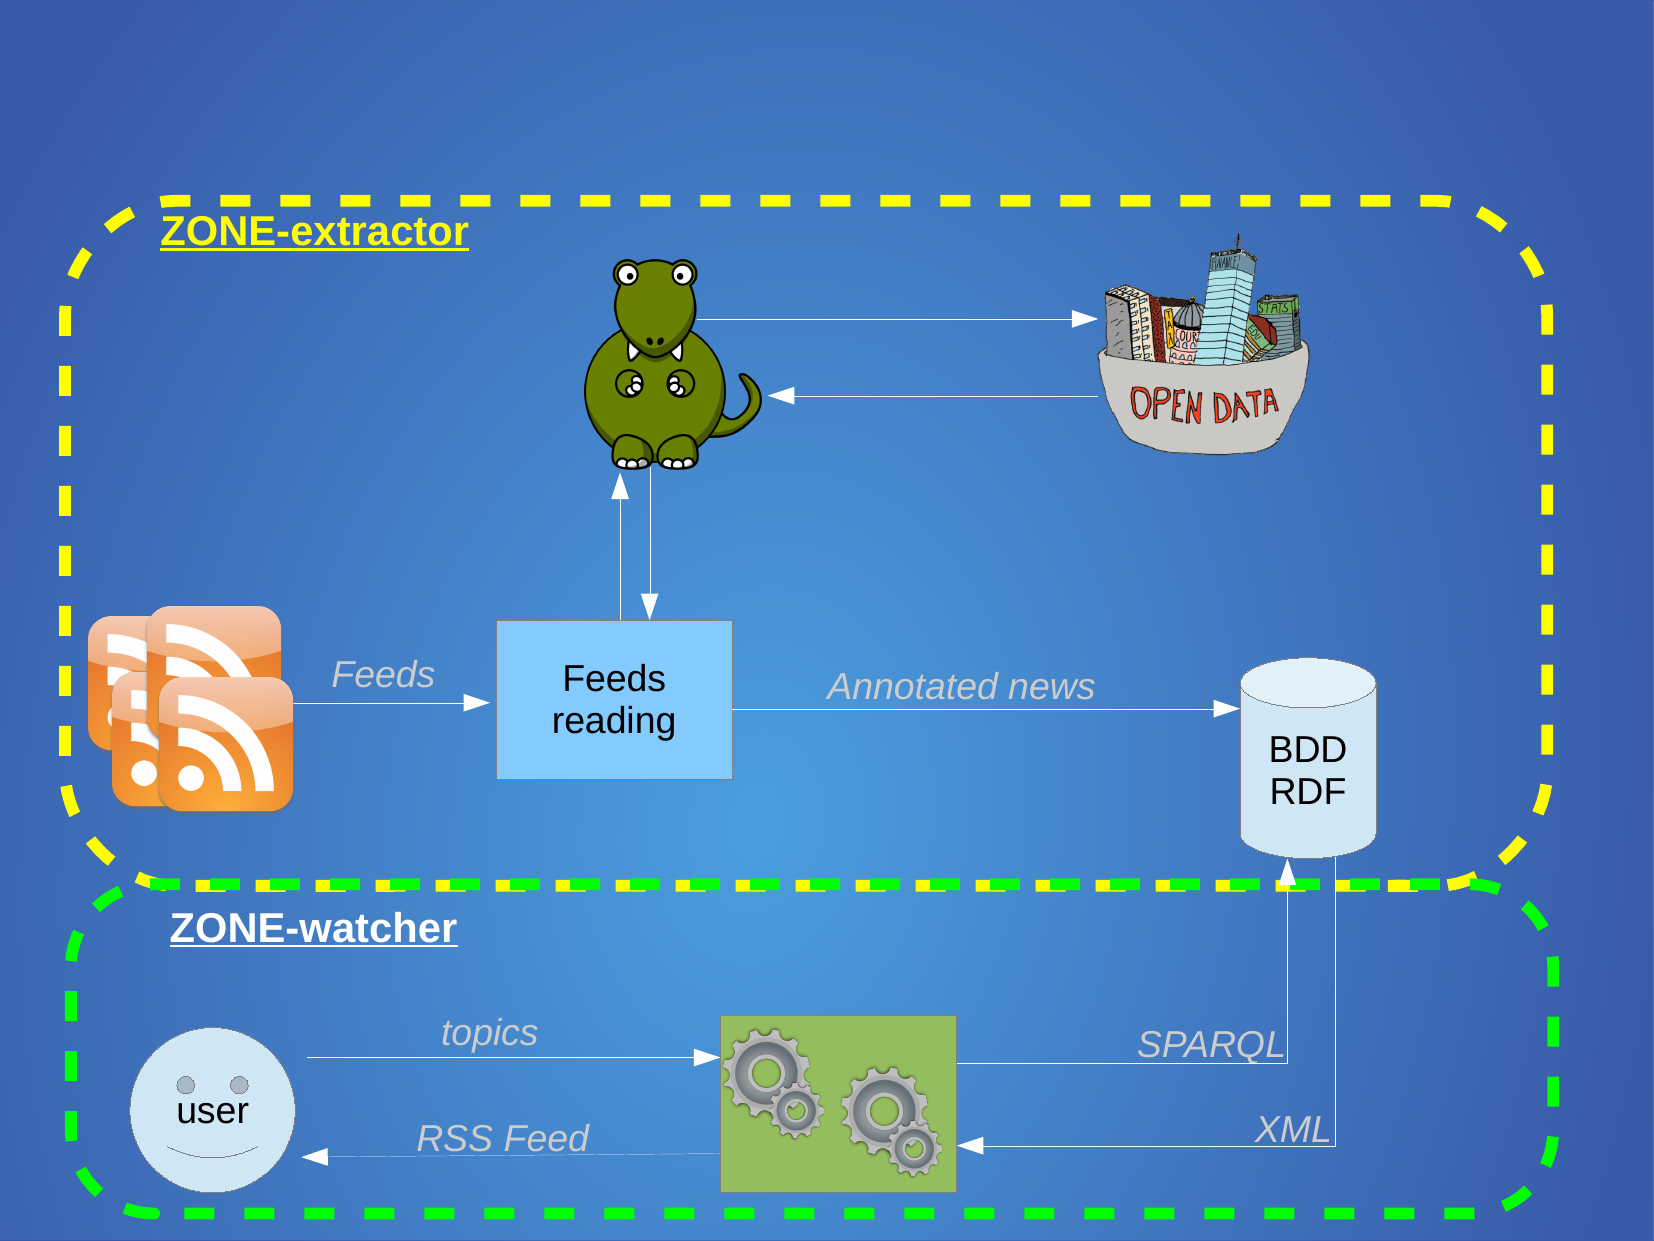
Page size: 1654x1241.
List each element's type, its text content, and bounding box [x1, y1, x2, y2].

text_box BDD RDF [1240, 684, 1377, 859]
text_box user [129, 1027, 296, 1193]
text_box Feeds reading [496, 620, 733, 780]
text_box ZONE-extractor [145, 200, 485, 263]
text_box RSS Feed [401, 1110, 615, 1168]
text_box Annotated news [812, 657, 1241, 733]
text_box Feeds [316, 645, 473, 703]
text_box [720, 1015, 957, 1193]
picture [0, 0, 1654, 1241]
text_box SPARQL [1122, 1015, 1287, 1063]
text_box XML [1240, 1100, 1423, 1158]
text_box topics [426, 1003, 579, 1061]
text_box ZONE-watcher [154, 897, 473, 959]
text_box SPARQL [1122, 1015, 1306, 1073]
